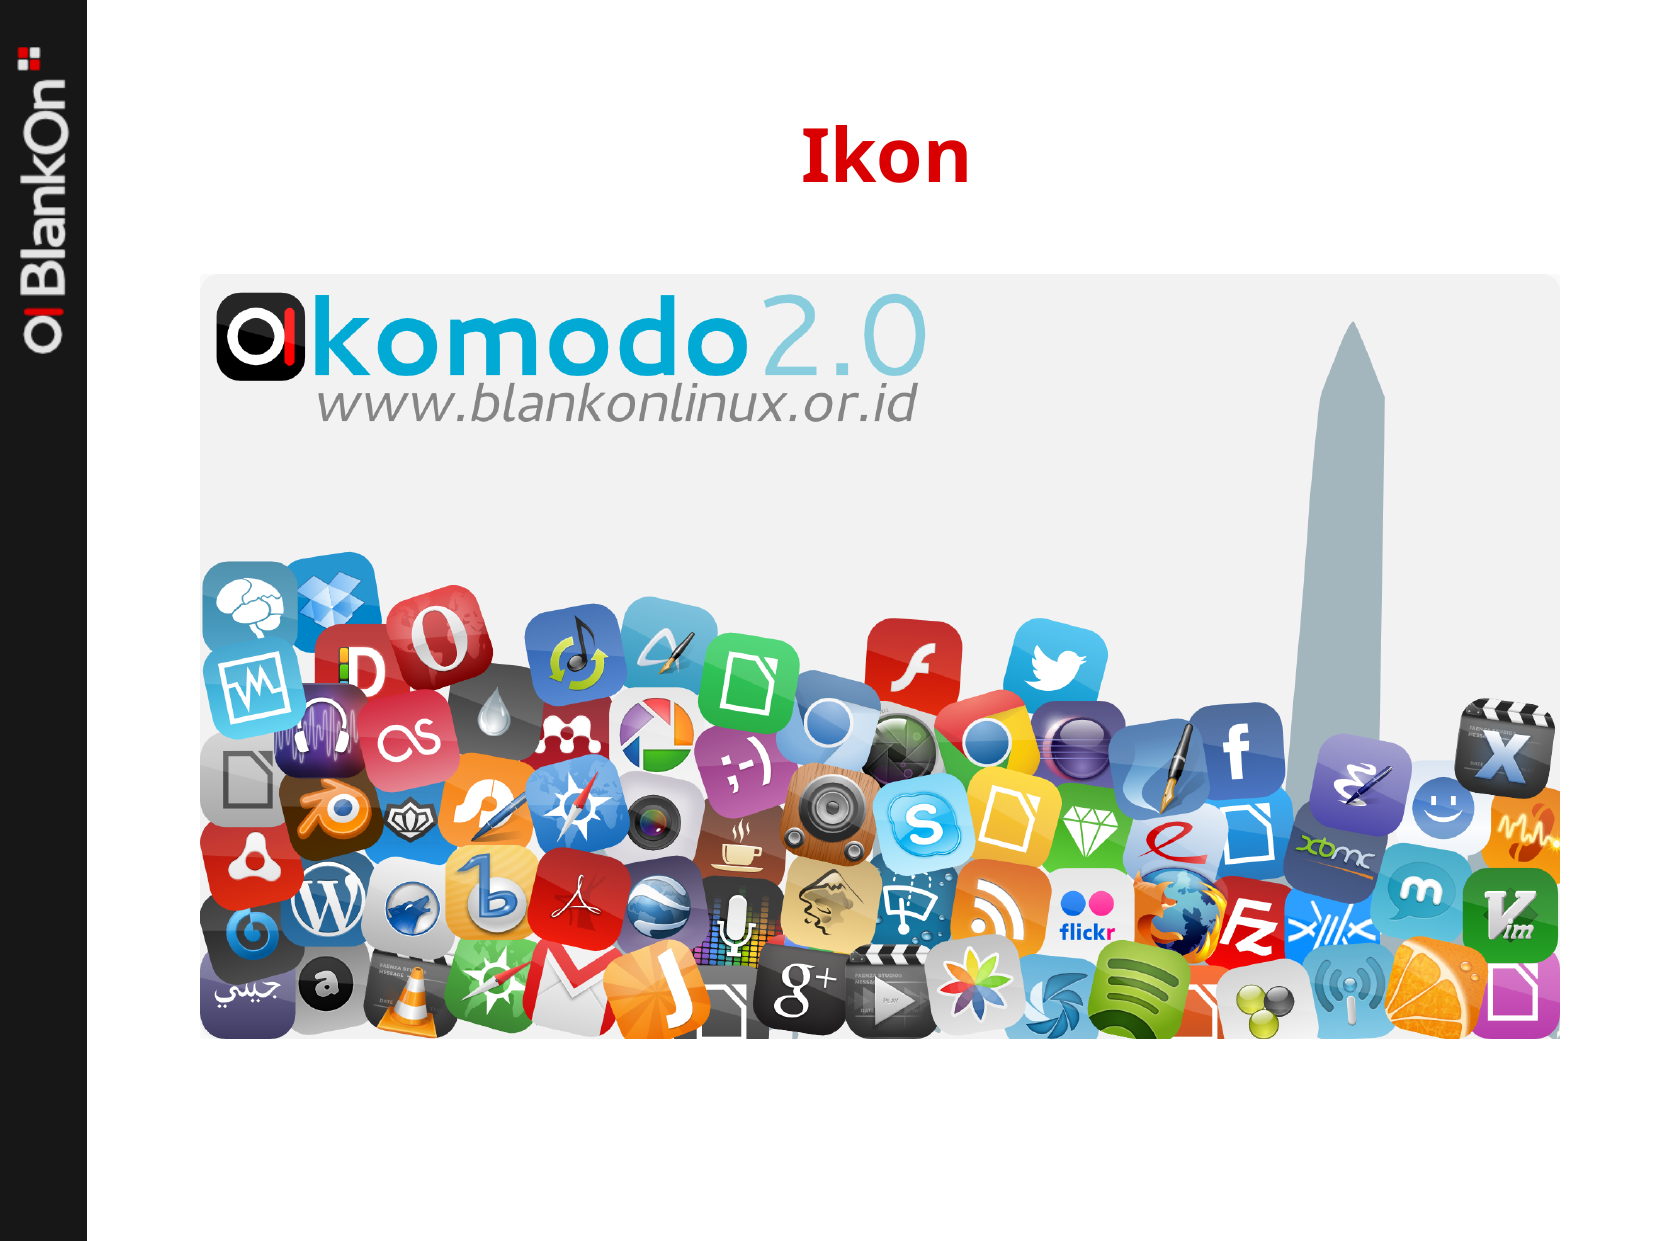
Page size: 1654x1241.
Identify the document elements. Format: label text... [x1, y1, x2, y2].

picture [200, 274, 1560, 1039]
title Ikon [124, 49, 1613, 257]
picture [0, 0, 87, 1241]
